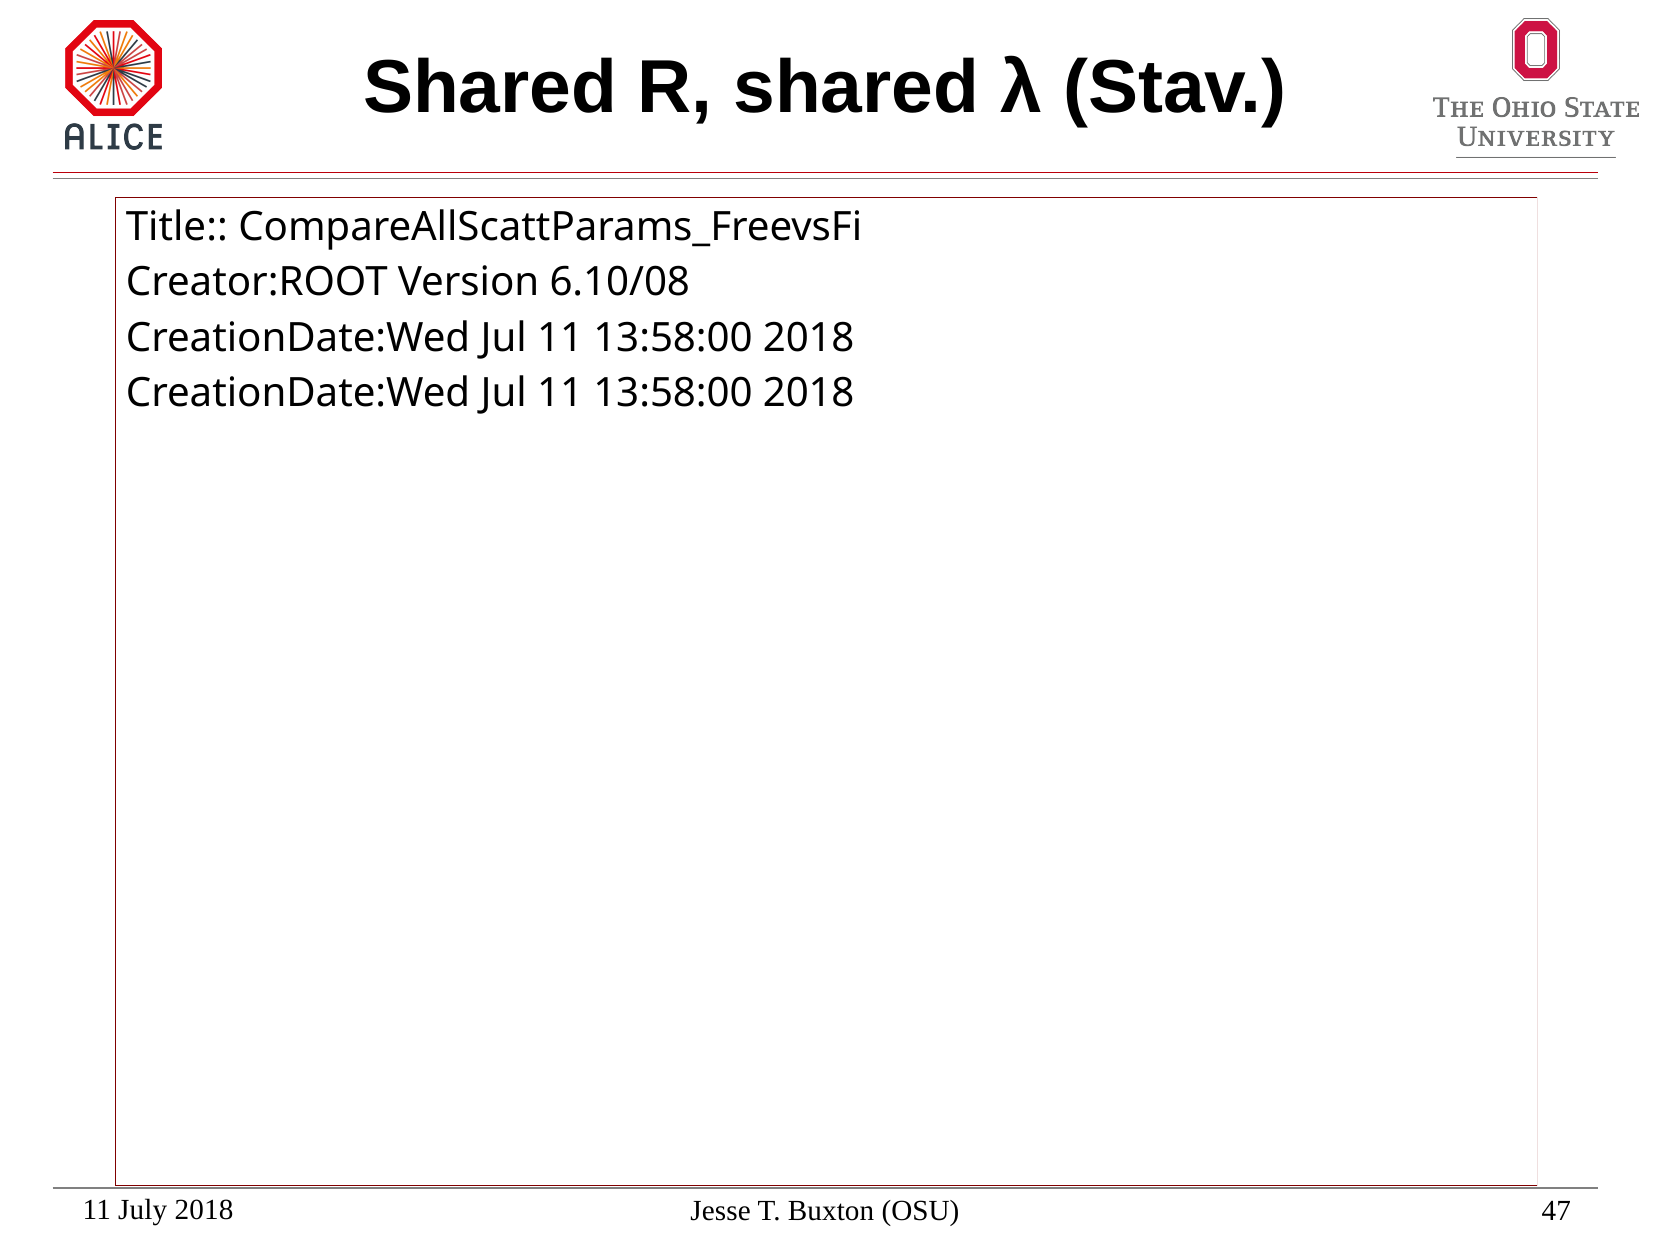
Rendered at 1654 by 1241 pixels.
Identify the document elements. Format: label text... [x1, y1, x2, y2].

picture [1513, 5, 1642, 171]
title Shared R, shared λ (Stav.) [137, 1, 1513, 172]
picture [65, 20, 137, 150]
picture [112, 195, 1538, 1186]
